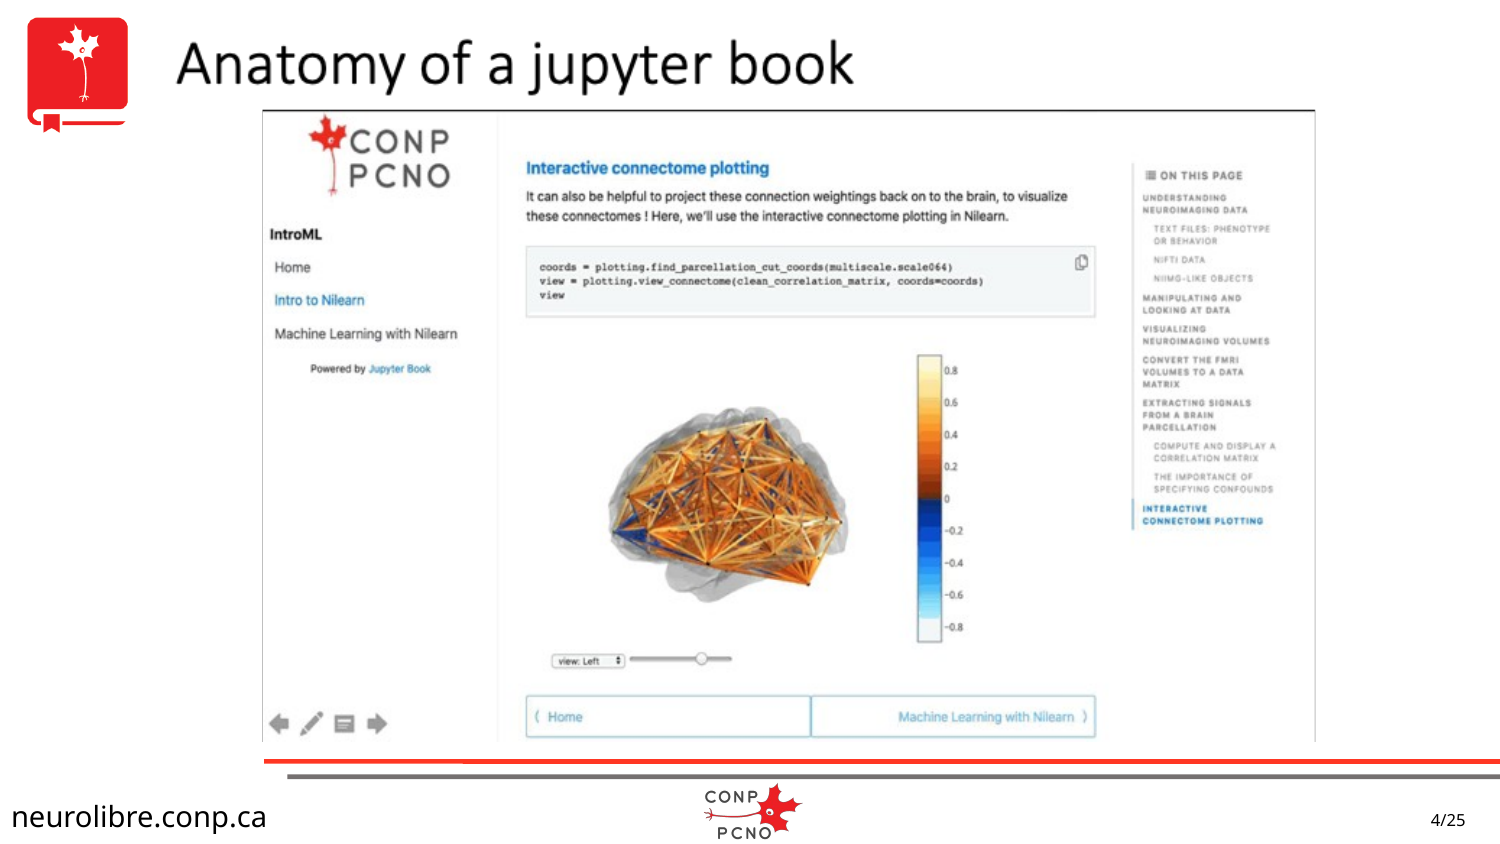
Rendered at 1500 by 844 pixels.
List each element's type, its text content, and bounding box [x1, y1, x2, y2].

picture [697, 781, 805, 840]
text_box neurolibre.conp.ca [0, 783, 681, 834]
picture [137, 0, 1363, 742]
slide_number <number>/25 [1139, 798, 1477, 844]
picture [24, 15, 130, 137]
